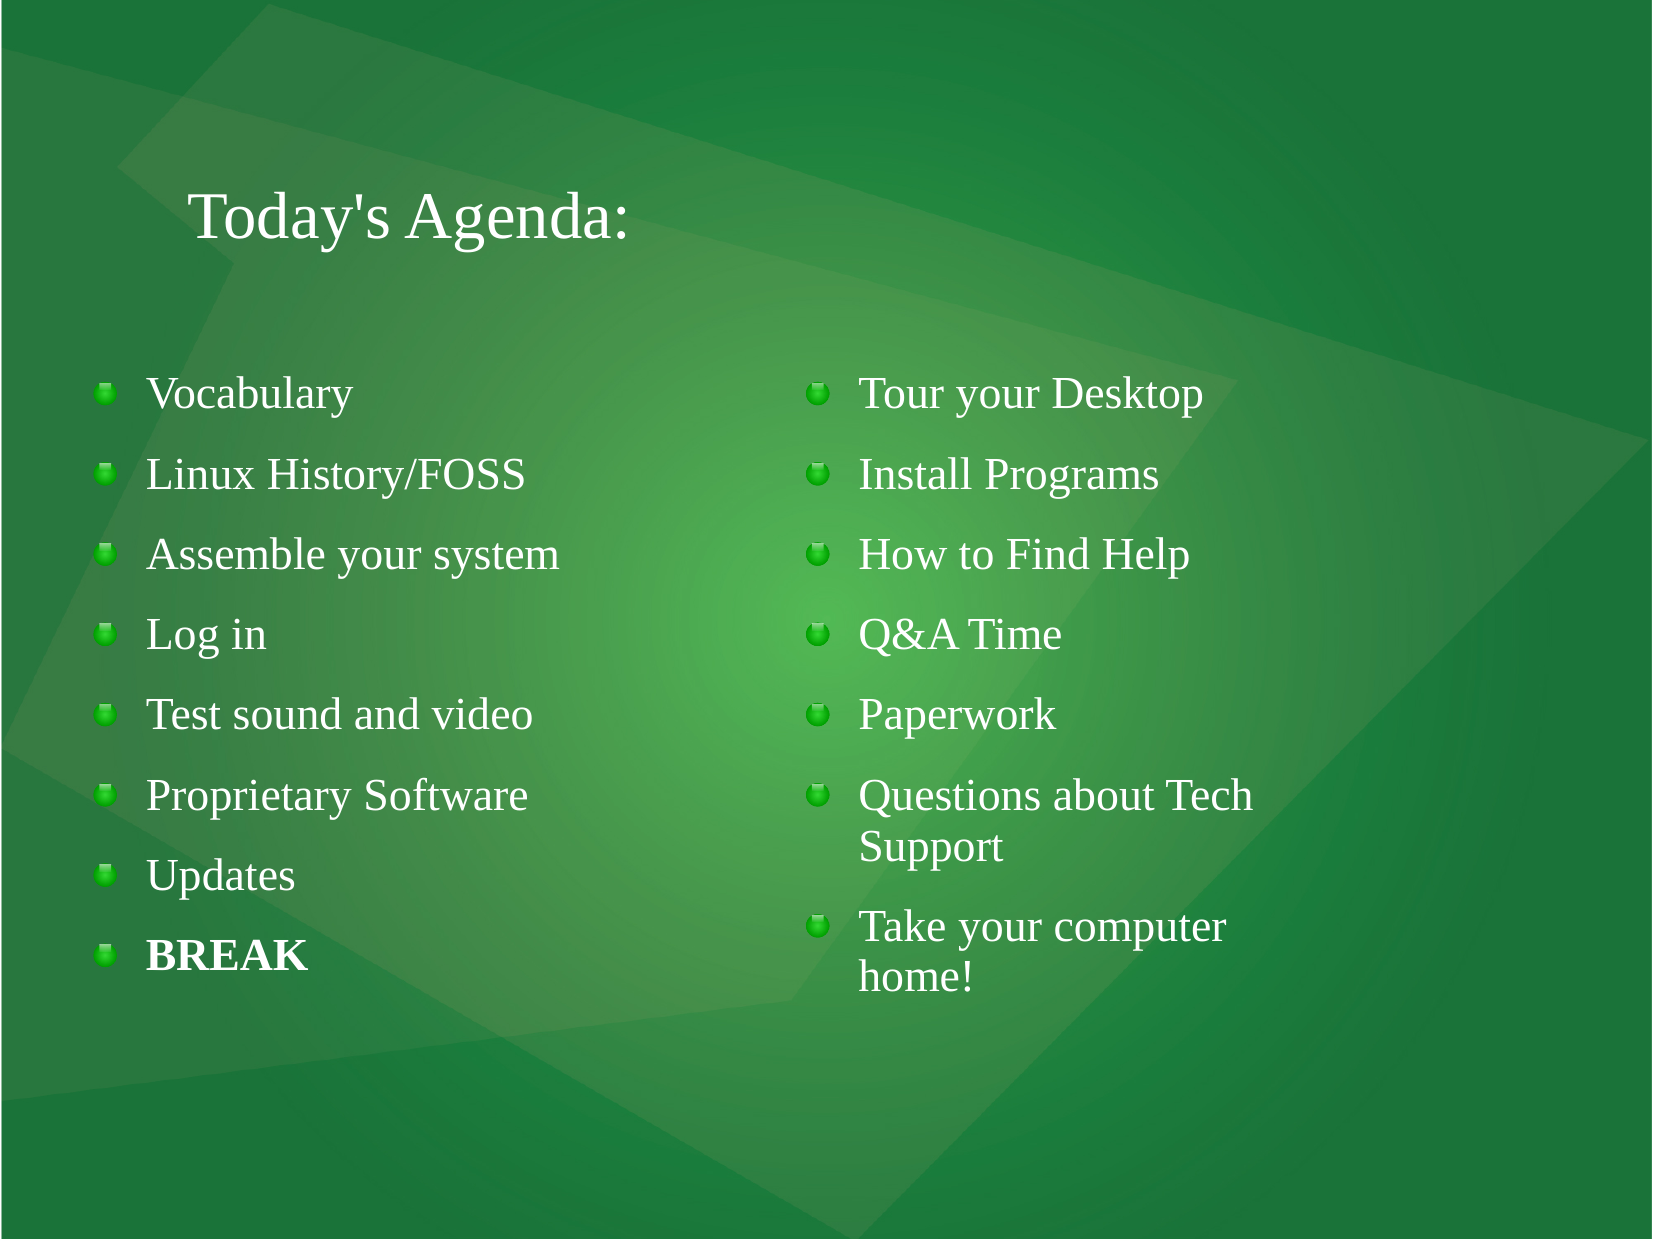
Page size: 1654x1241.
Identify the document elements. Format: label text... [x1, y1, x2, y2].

list Tour your Desktop Install Programs How to Find Help Q&A Time Paperwork Questions about Tech Support Take your computer home! [787, 368, 1351, 1088]
picture [0, 0, 1652, 1241]
title Today's Agenda: [187, 112, 1654, 320]
list Vocabulary Linux History/FOSS Assemble your system Log in Test sound and video Proprietary Software Updates BREAK [75, 368, 638, 1088]
